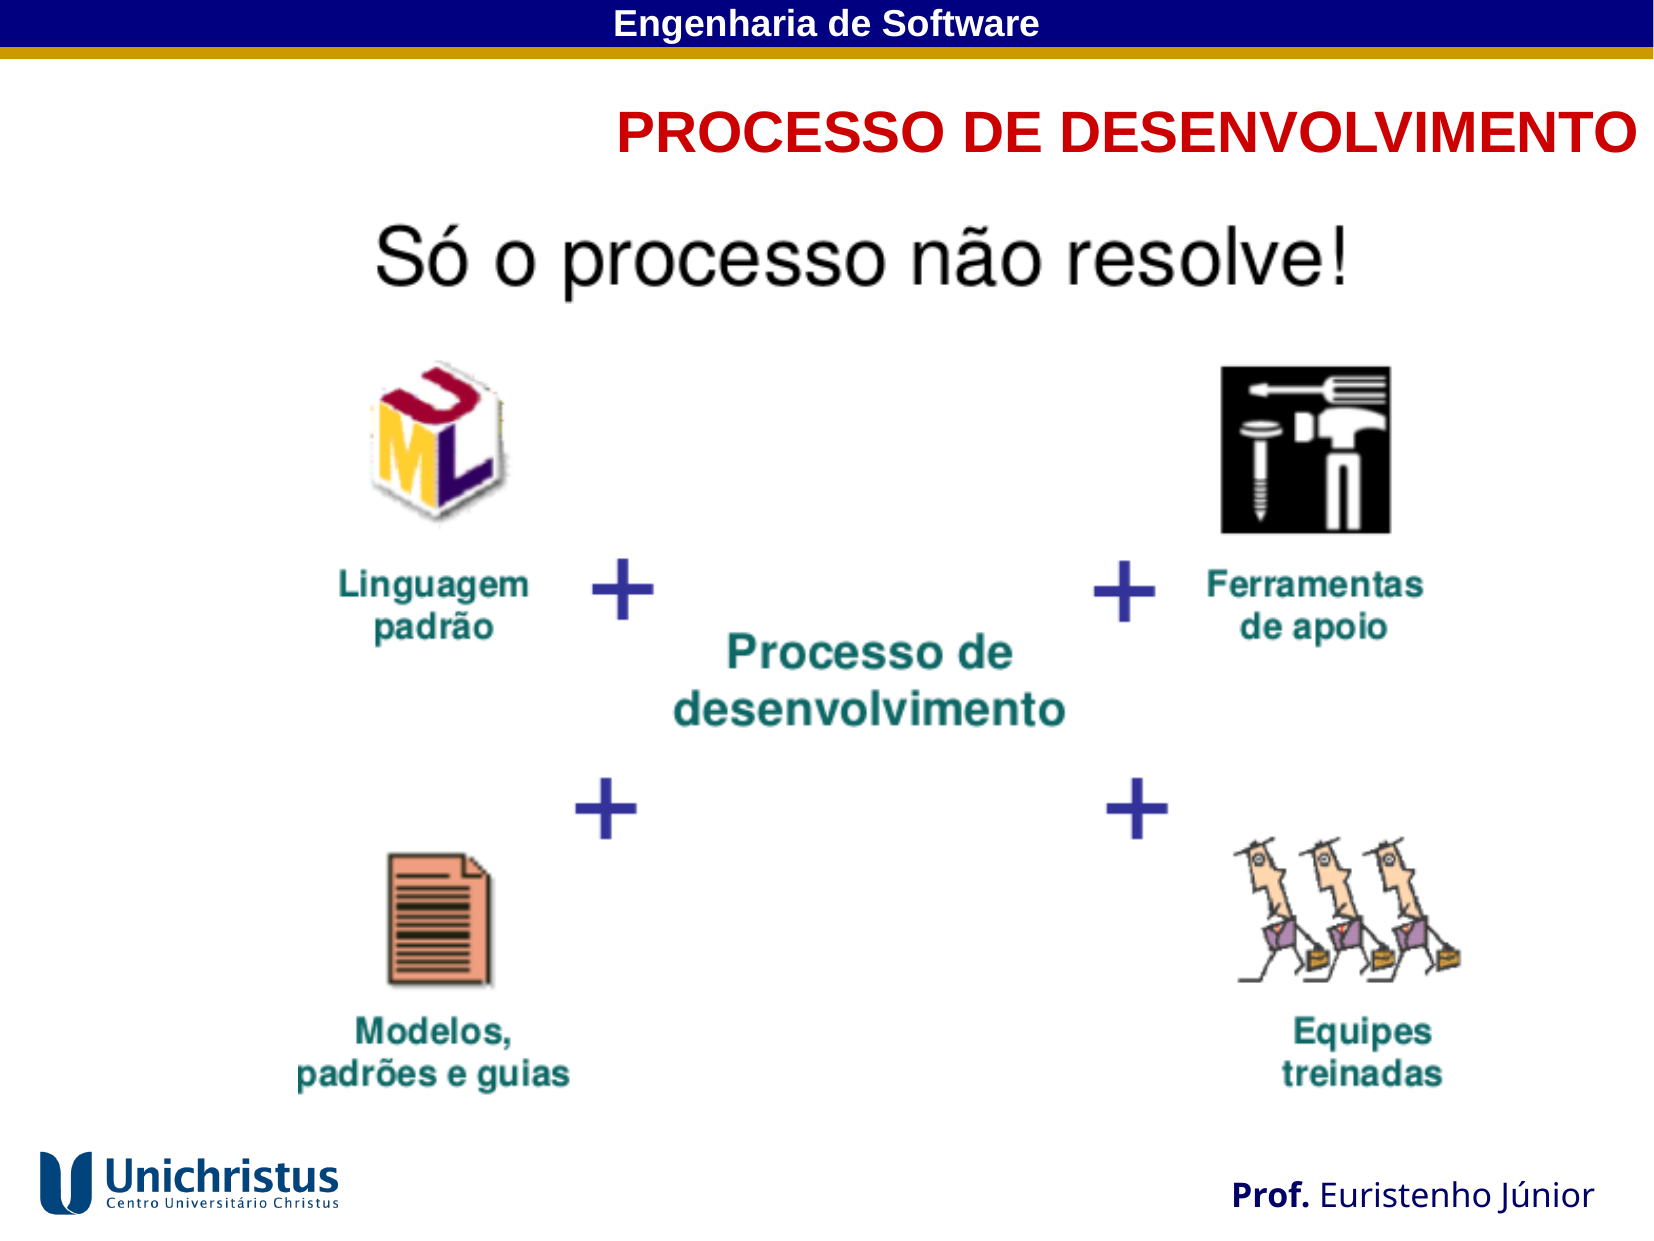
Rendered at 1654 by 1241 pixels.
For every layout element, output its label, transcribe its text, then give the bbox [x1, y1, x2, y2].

text_box Engenharia de Software [0, 0, 1654, 47]
text_box Prof. Euristenho Júnior [1216, 1163, 1654, 1224]
text_box [0, 47, 1654, 60]
picture [298, 207, 1489, 1099]
picture [35, 1148, 343, 1217]
text_box PROCESSO DE DESENVOLVIMENTO [601, 92, 1654, 173]
